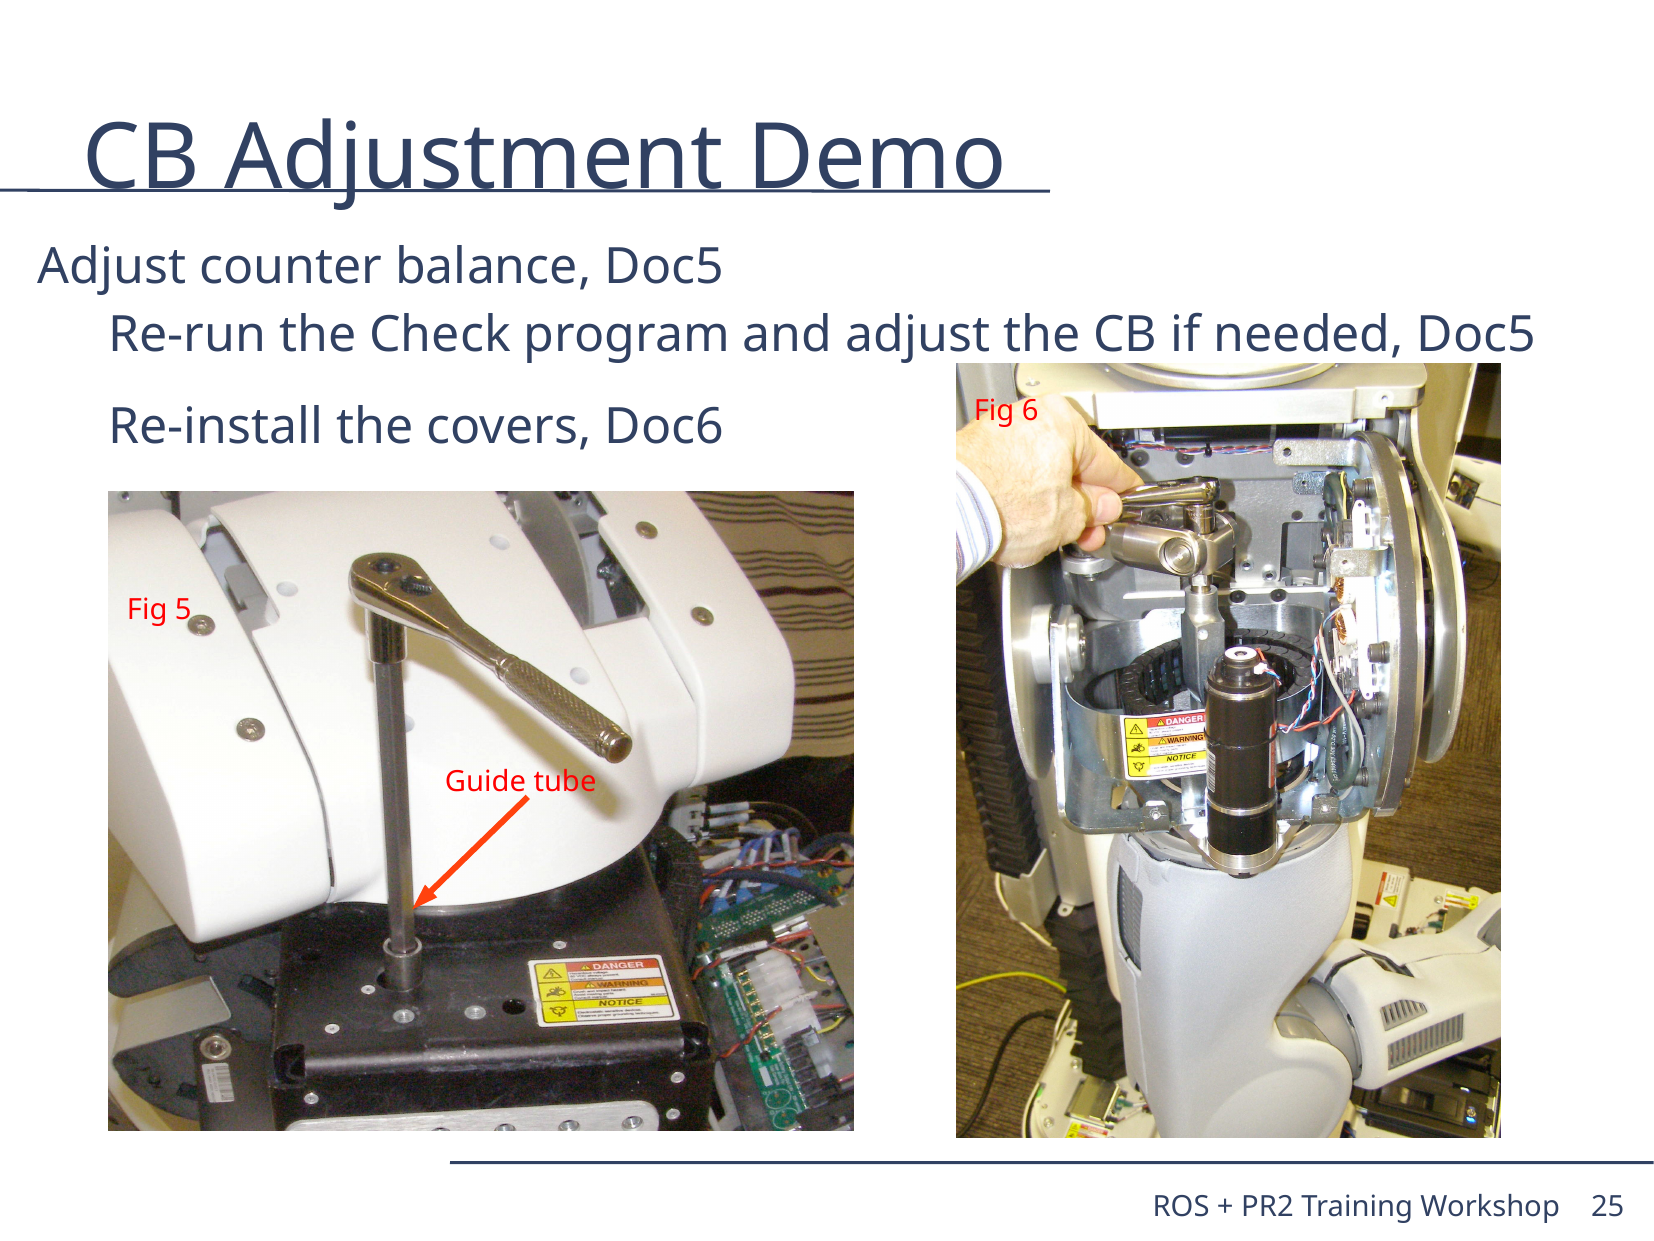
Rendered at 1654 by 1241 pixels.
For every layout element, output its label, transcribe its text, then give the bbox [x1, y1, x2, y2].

text_box Fig 6 [958, 381, 1073, 437]
picture [956, 363, 1501, 1138]
list Adjust counter balance, Doc5 Re-run the Check program and adjust the CB if needed, Doc5 Re-install the covers, Doc6 [37, 230, 1571, 1168]
title CB Adjustment Demo [82, 56, 1571, 230]
picture [108, 491, 854, 1131]
text_box Guide tube [430, 753, 655, 810]
text_box Fig 5 [112, 580, 273, 631]
